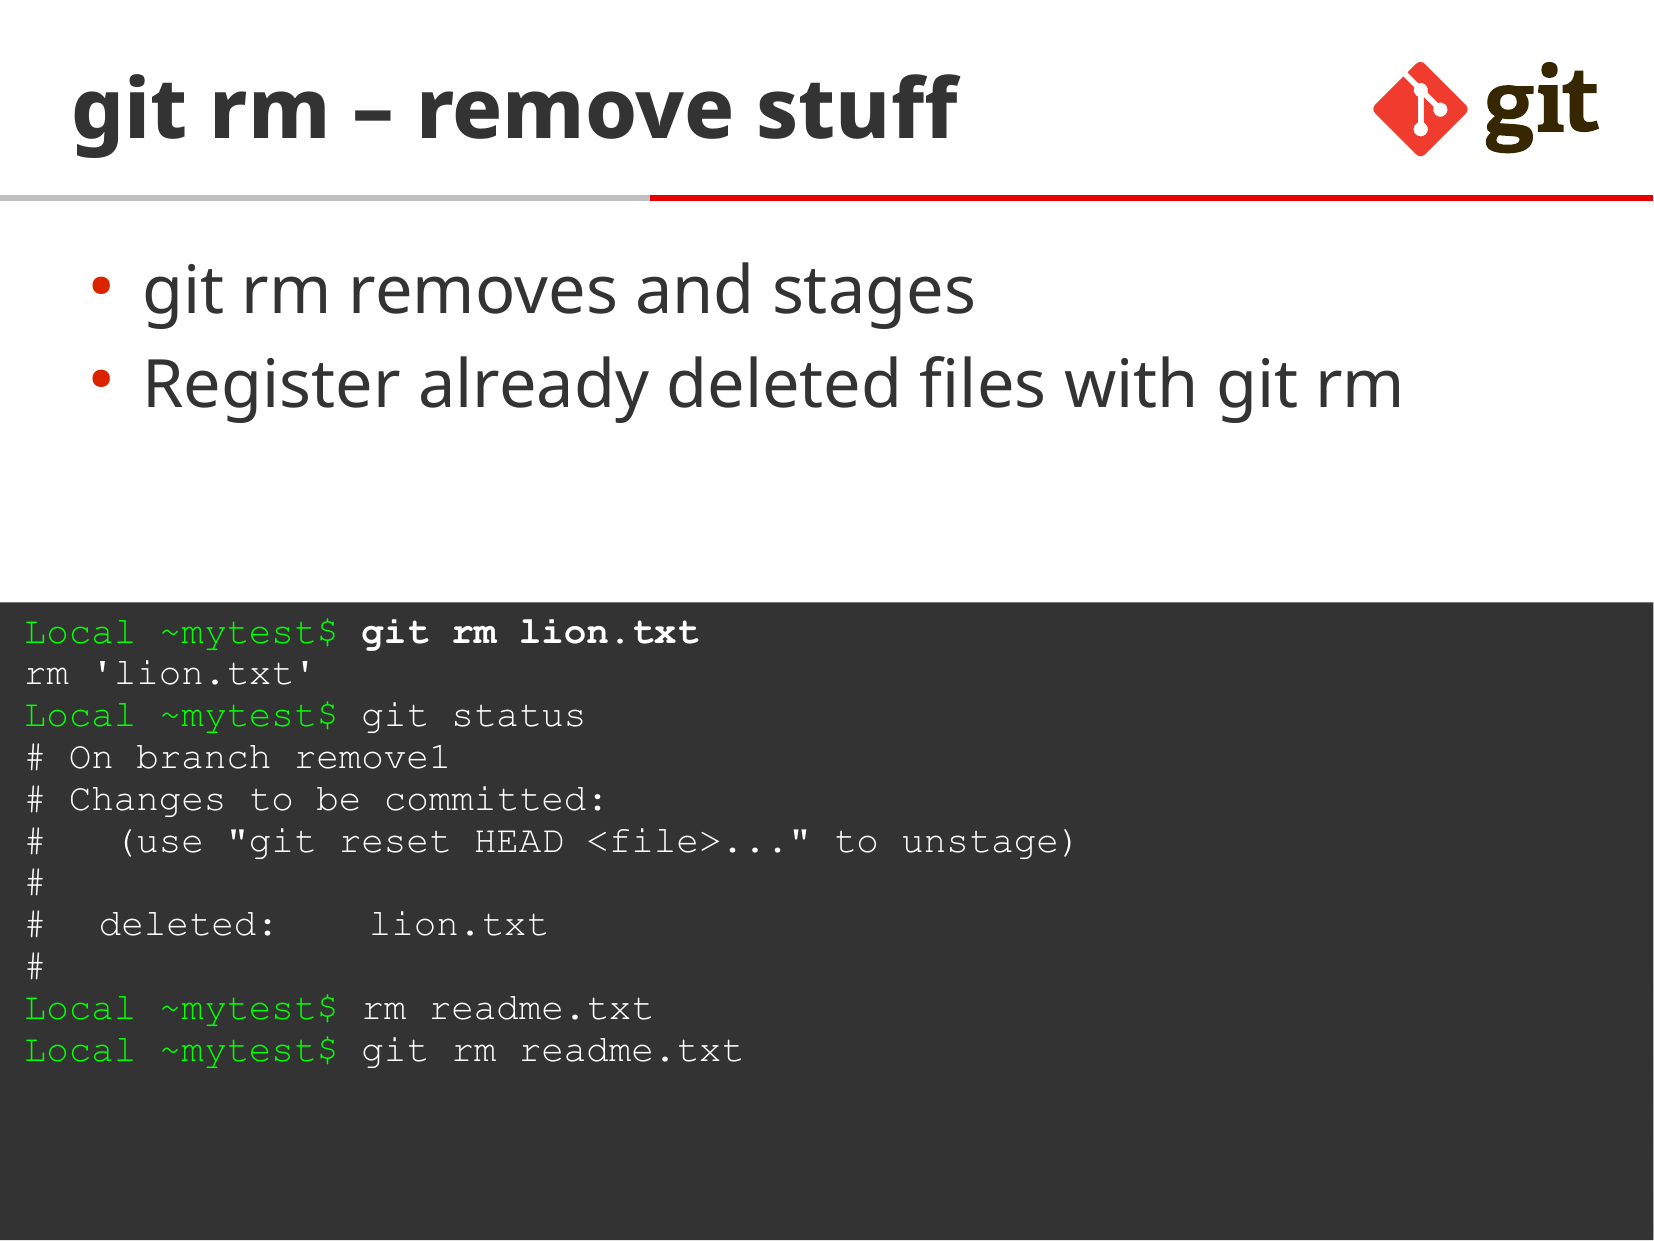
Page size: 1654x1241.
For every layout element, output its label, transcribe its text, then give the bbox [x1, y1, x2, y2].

list git rm removes and stages Register already deleted files with git rm [56, 239, 1595, 493]
text_box Local ~mytest$ git rm lion.txt rm 'lion.txt' Local ~mytest$ git status # On branch remove1 # Changes to be committed: # (use "git reset HEAD <file>..." to unstage) # # deleted: lion.txt # Local ~mytest$ rm readme.txt Local ~mytest$ git rm readme.txt [0, 602, 1654, 1241]
title git rm – remove stuff [56, 36, 1546, 175]
